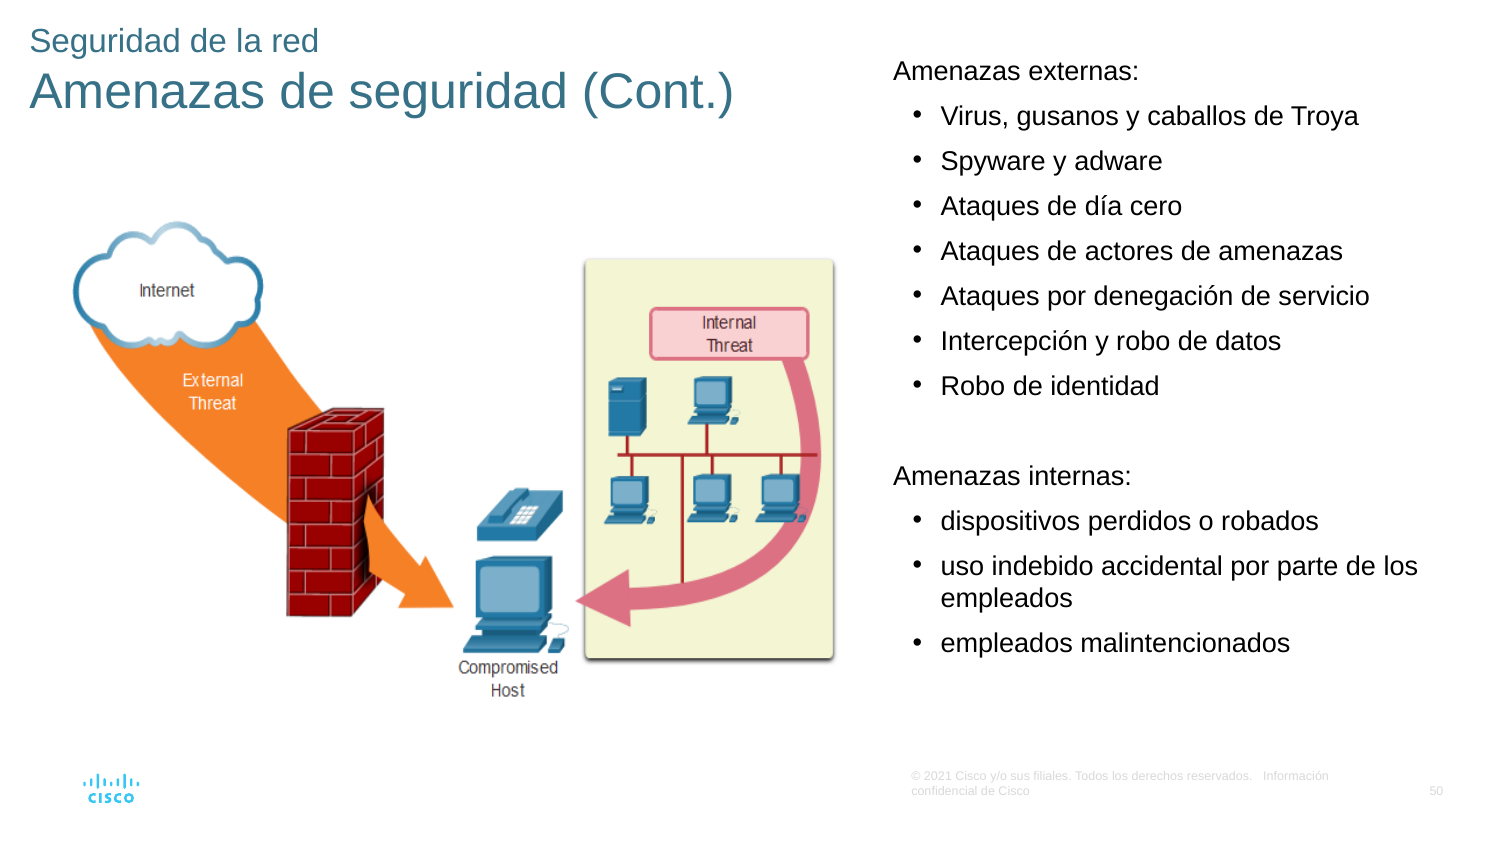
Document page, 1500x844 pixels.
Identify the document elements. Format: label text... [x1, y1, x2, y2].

picture [56, 216, 855, 707]
title Seguridad de la red Amenazas de seguridad (Cont.) [14, 6, 855, 131]
list Amenazas externas: Virus, gusanos y caballos de Troya Spyware y adware Ataques de día cero Ataques de actores de amenazas Ataques por denegación de servicio Intercepción y robo de datos Robo de identidad Amenazas internas: dispositivos perdidos o robados uso indebido accidental por parte de los empleados empleados malintencionados [854, 45, 1458, 759]
